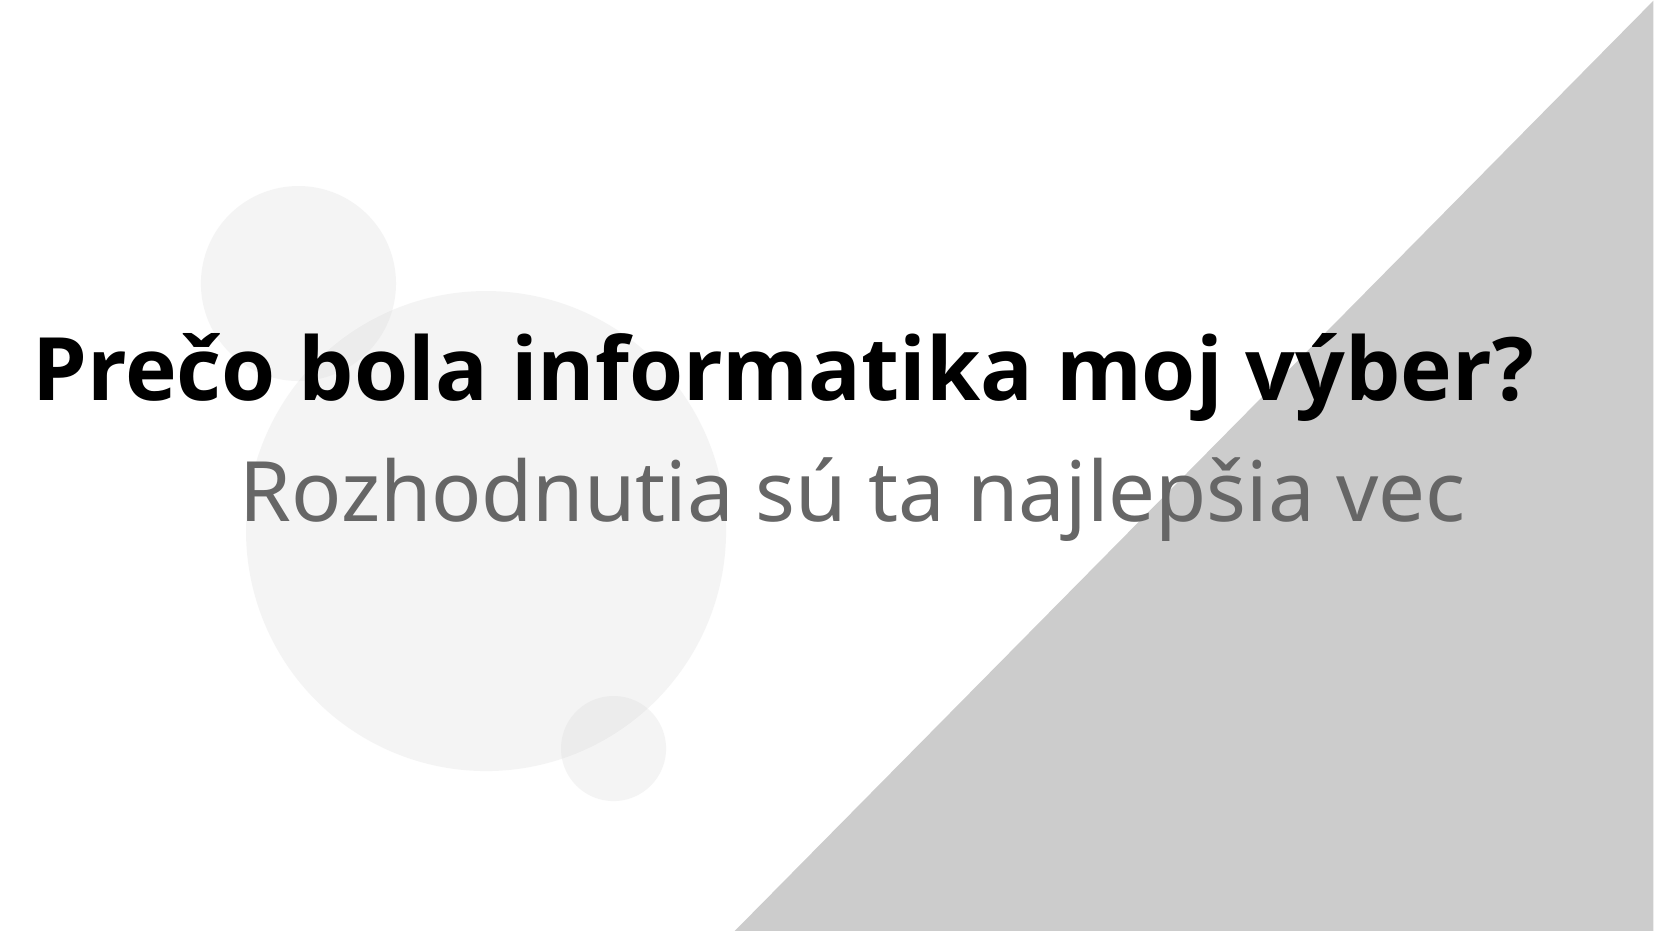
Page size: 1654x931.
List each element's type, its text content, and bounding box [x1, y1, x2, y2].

text_box [734, 425, 1654, 931]
text_box Rozhodnutia sú ta najlepšia vec [225, 424, 1538, 667]
text_box Prečo bola informatika moj výber? [17, 300, 1654, 425]
text_box [750, 0, 1654, 300]
